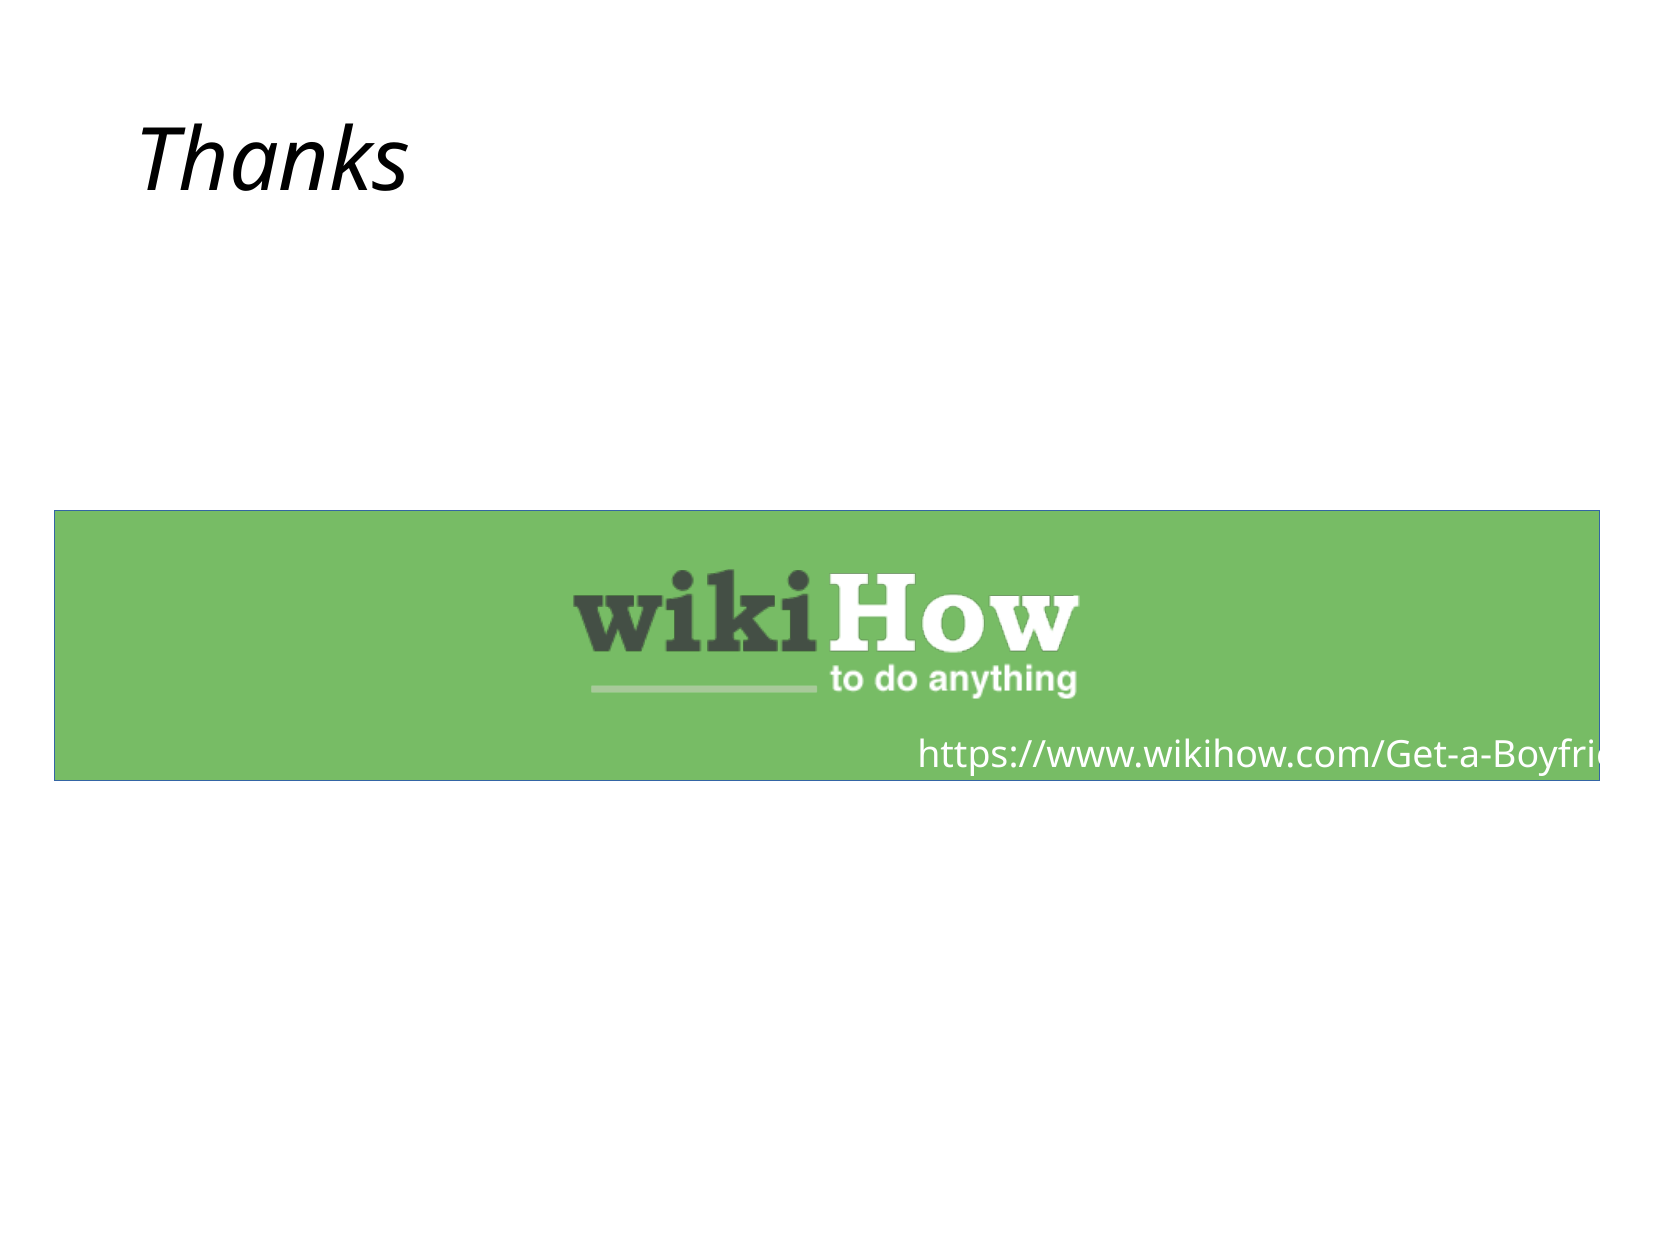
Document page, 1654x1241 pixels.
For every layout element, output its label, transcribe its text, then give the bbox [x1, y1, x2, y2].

text_box https://www.wikihow.com/Get-a-Boyfriend [902, 720, 1600, 778]
text_box [54, 510, 1600, 781]
text_box Thanks [120, 90, 395, 205]
picture [573, 569, 1080, 702]
